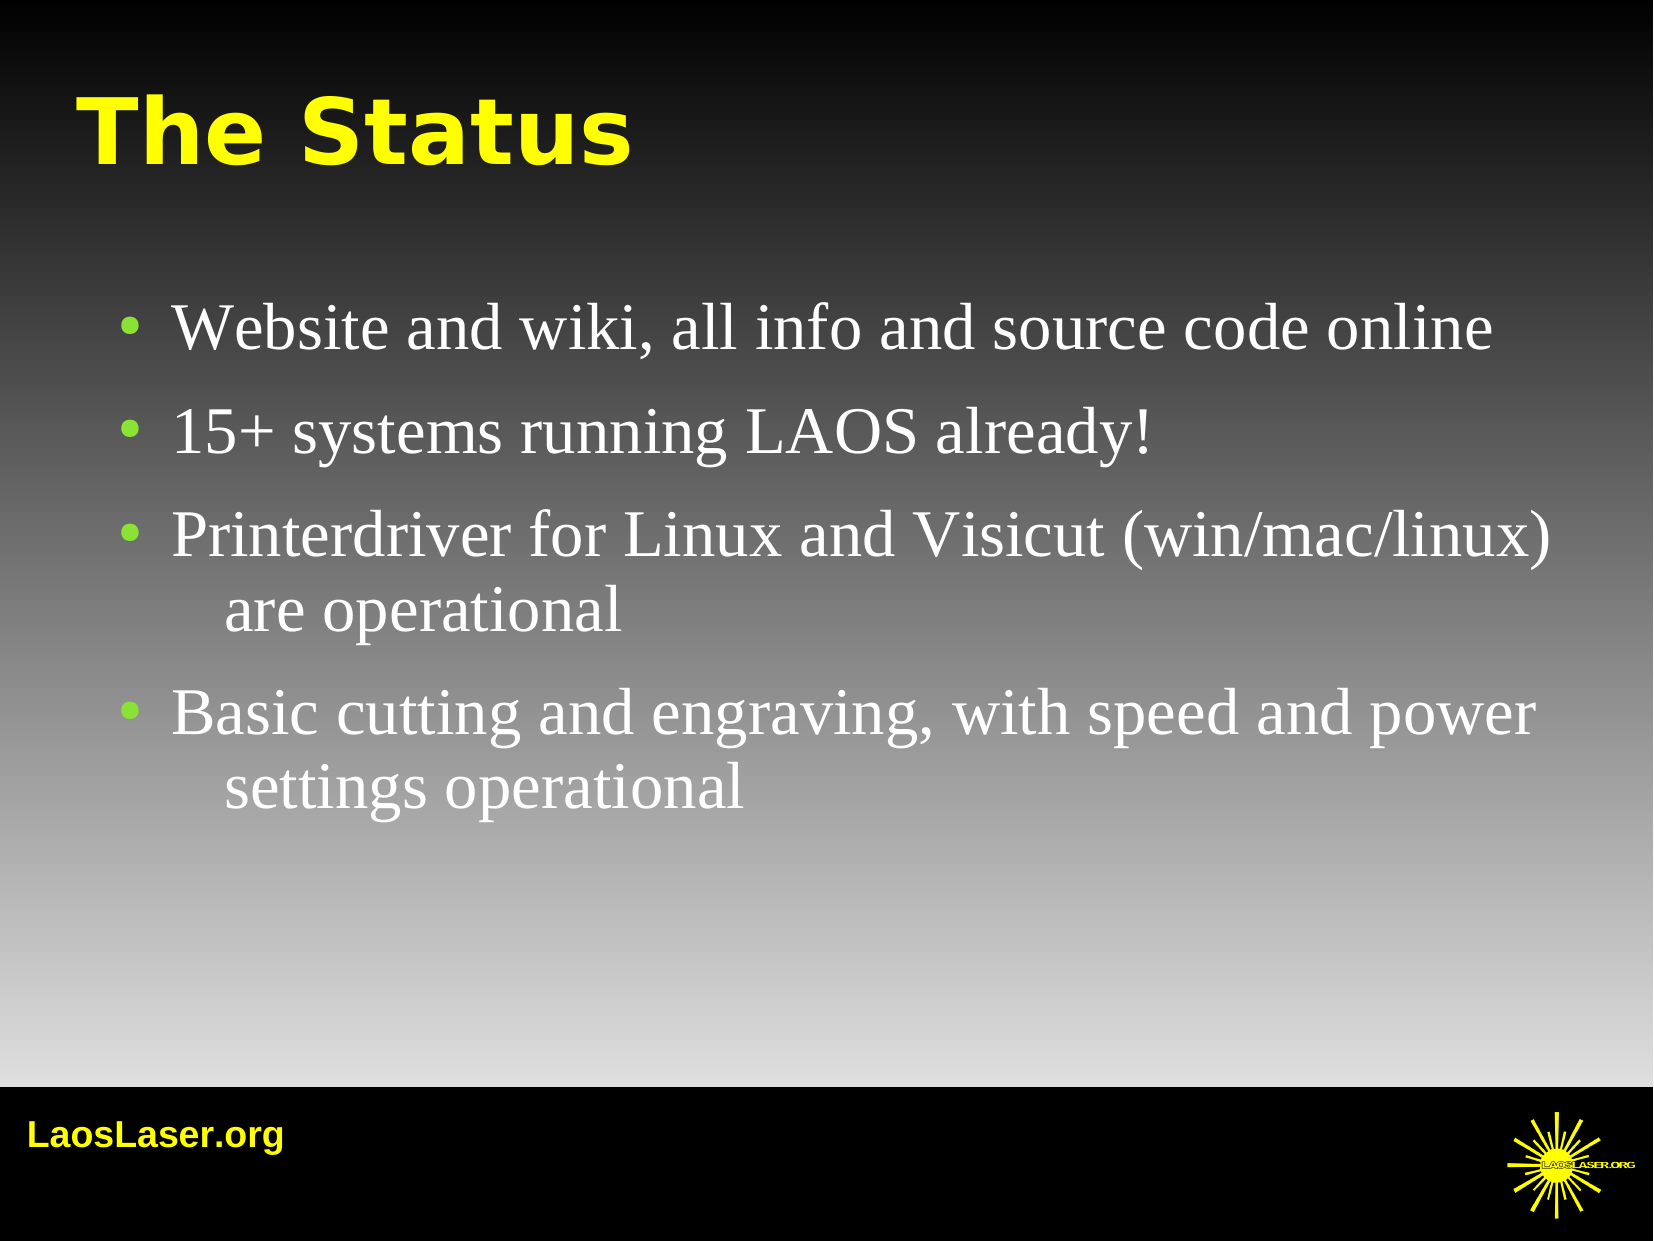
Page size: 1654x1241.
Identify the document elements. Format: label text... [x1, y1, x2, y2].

list Website and wiki, all info and source code online 15+ systems running LAOS already! Printerdriver for Linux and Visicut (win/mac/linux) are operational Basic cutting and engraving, with speed and power settings operational [82, 290, 1571, 1036]
title The Status [76, 36, 1565, 229]
picture [1502, 1108, 1640, 1225]
